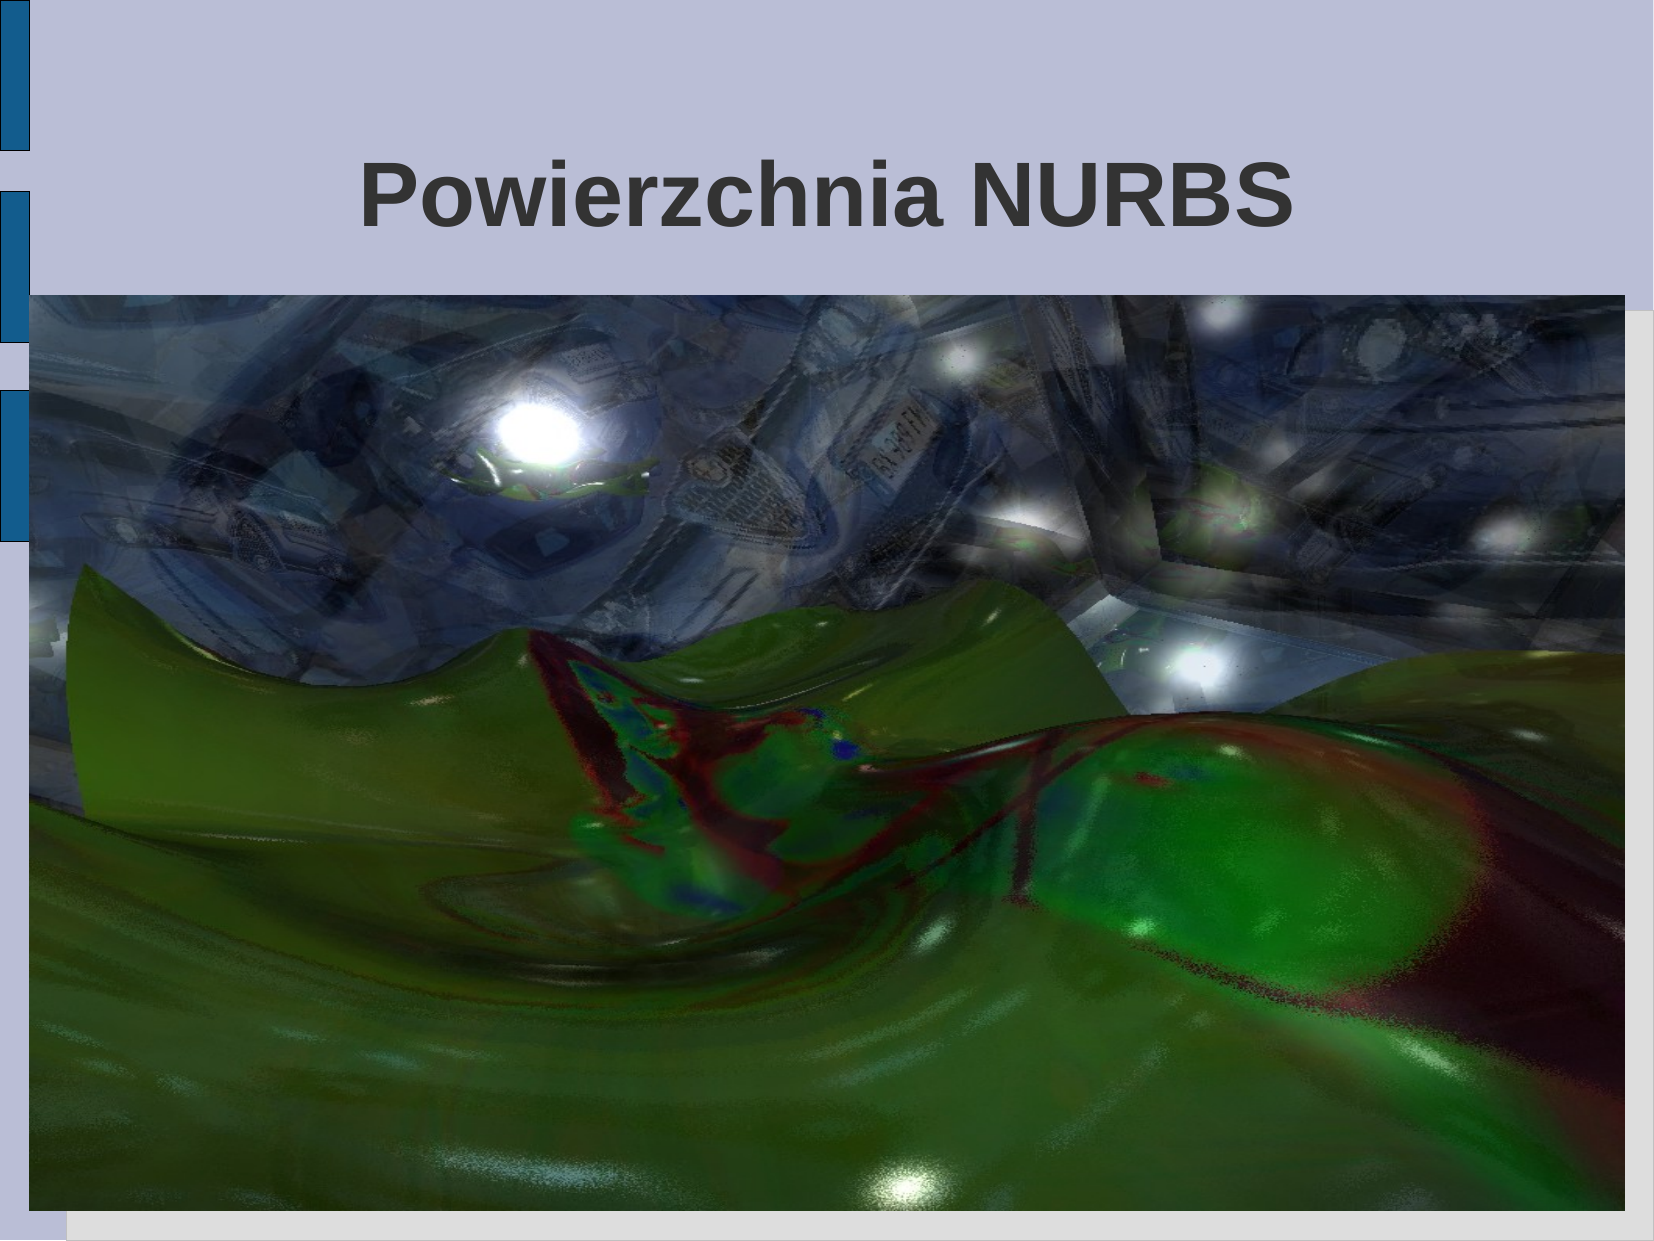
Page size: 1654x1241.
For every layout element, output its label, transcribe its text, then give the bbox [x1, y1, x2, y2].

picture [29, 295, 1625, 1211]
title Powierzchnia NURBS [121, 91, 1534, 295]
